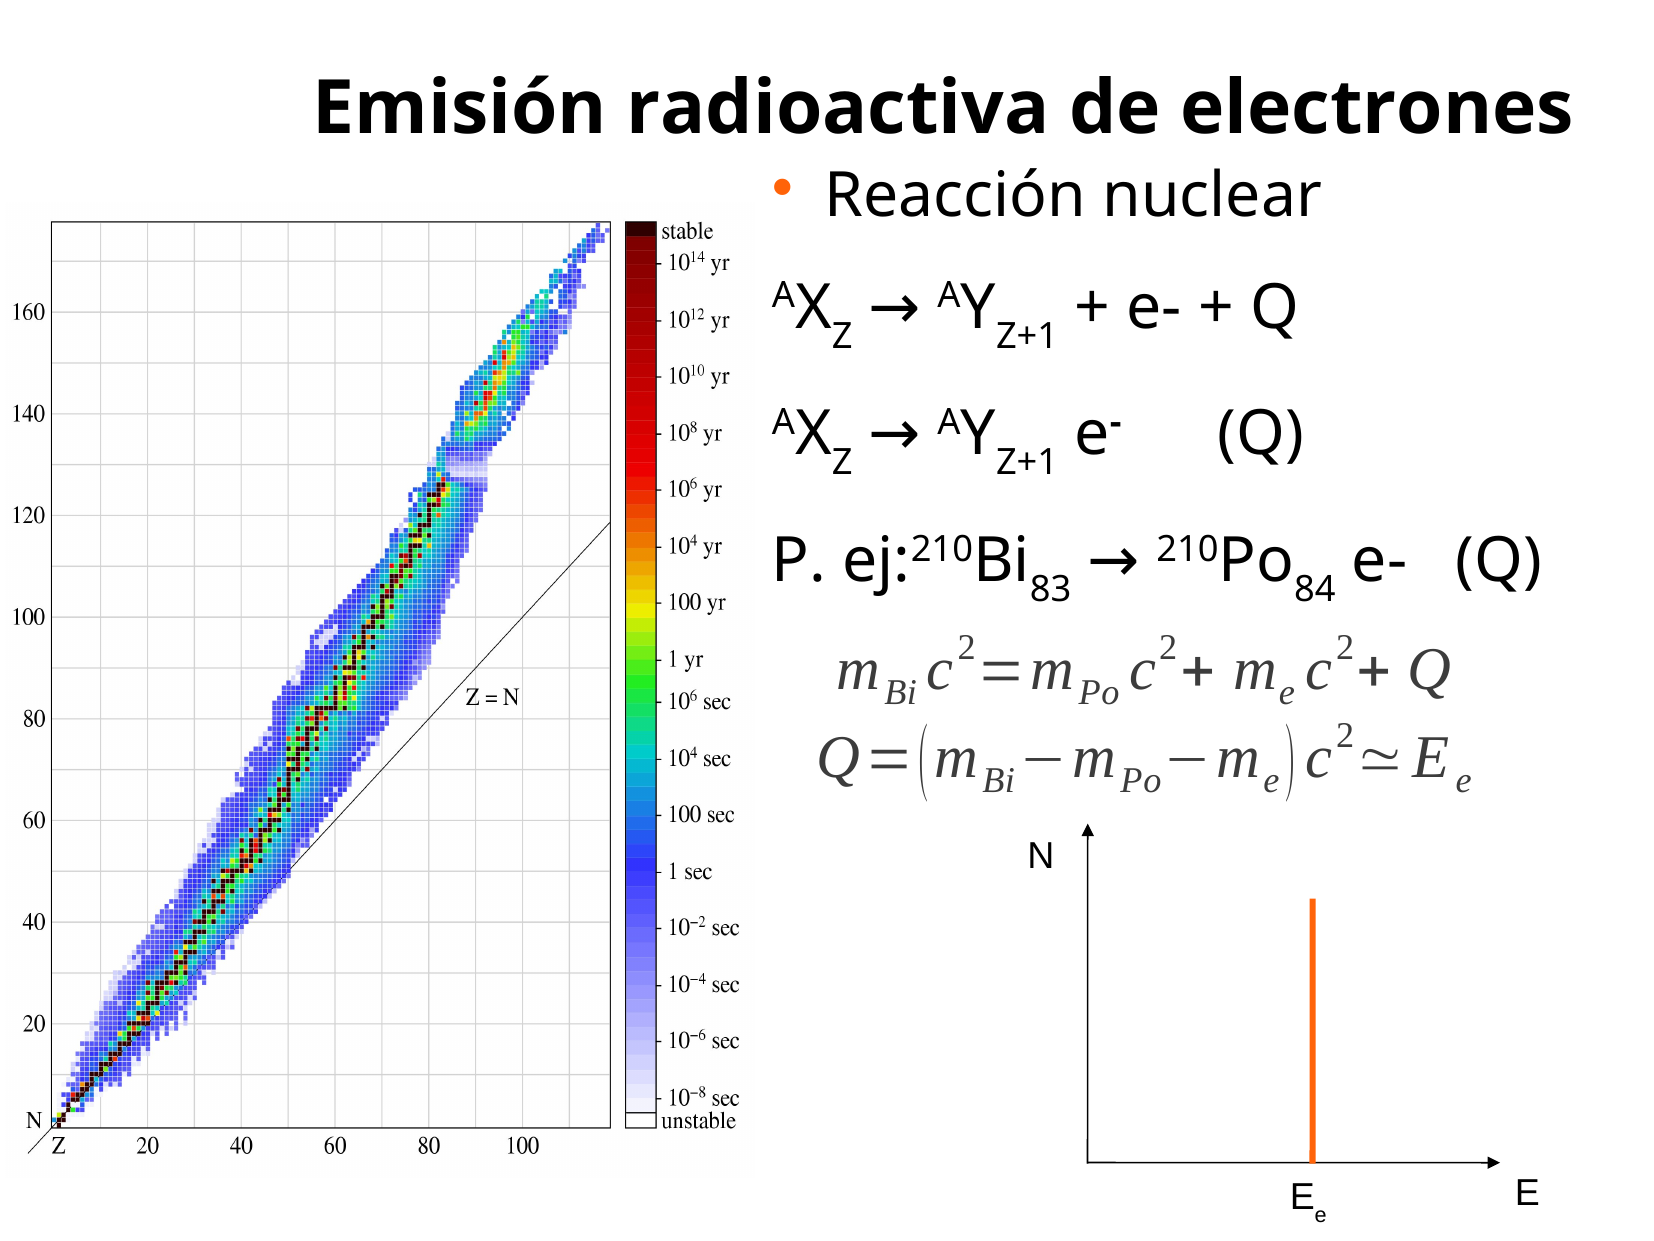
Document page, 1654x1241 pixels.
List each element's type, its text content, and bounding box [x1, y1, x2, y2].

text_box Ee [1274, 1162, 1342, 1229]
picture [5, 202, 755, 1178]
chart [809, 627, 1483, 810]
text_box N [1012, 824, 1070, 882]
title Emisión radioactiva de electrones [86, 49, 1575, 151]
text_box E [1500, 1162, 1555, 1241]
list Reacción nuclear AXZ → AYZ+1 + e- + Q AXZ → AYZ+1 e- (Q) P. ej:210Bi83 → 210Po84 e- (Q) [754, 147, 1559, 1086]
